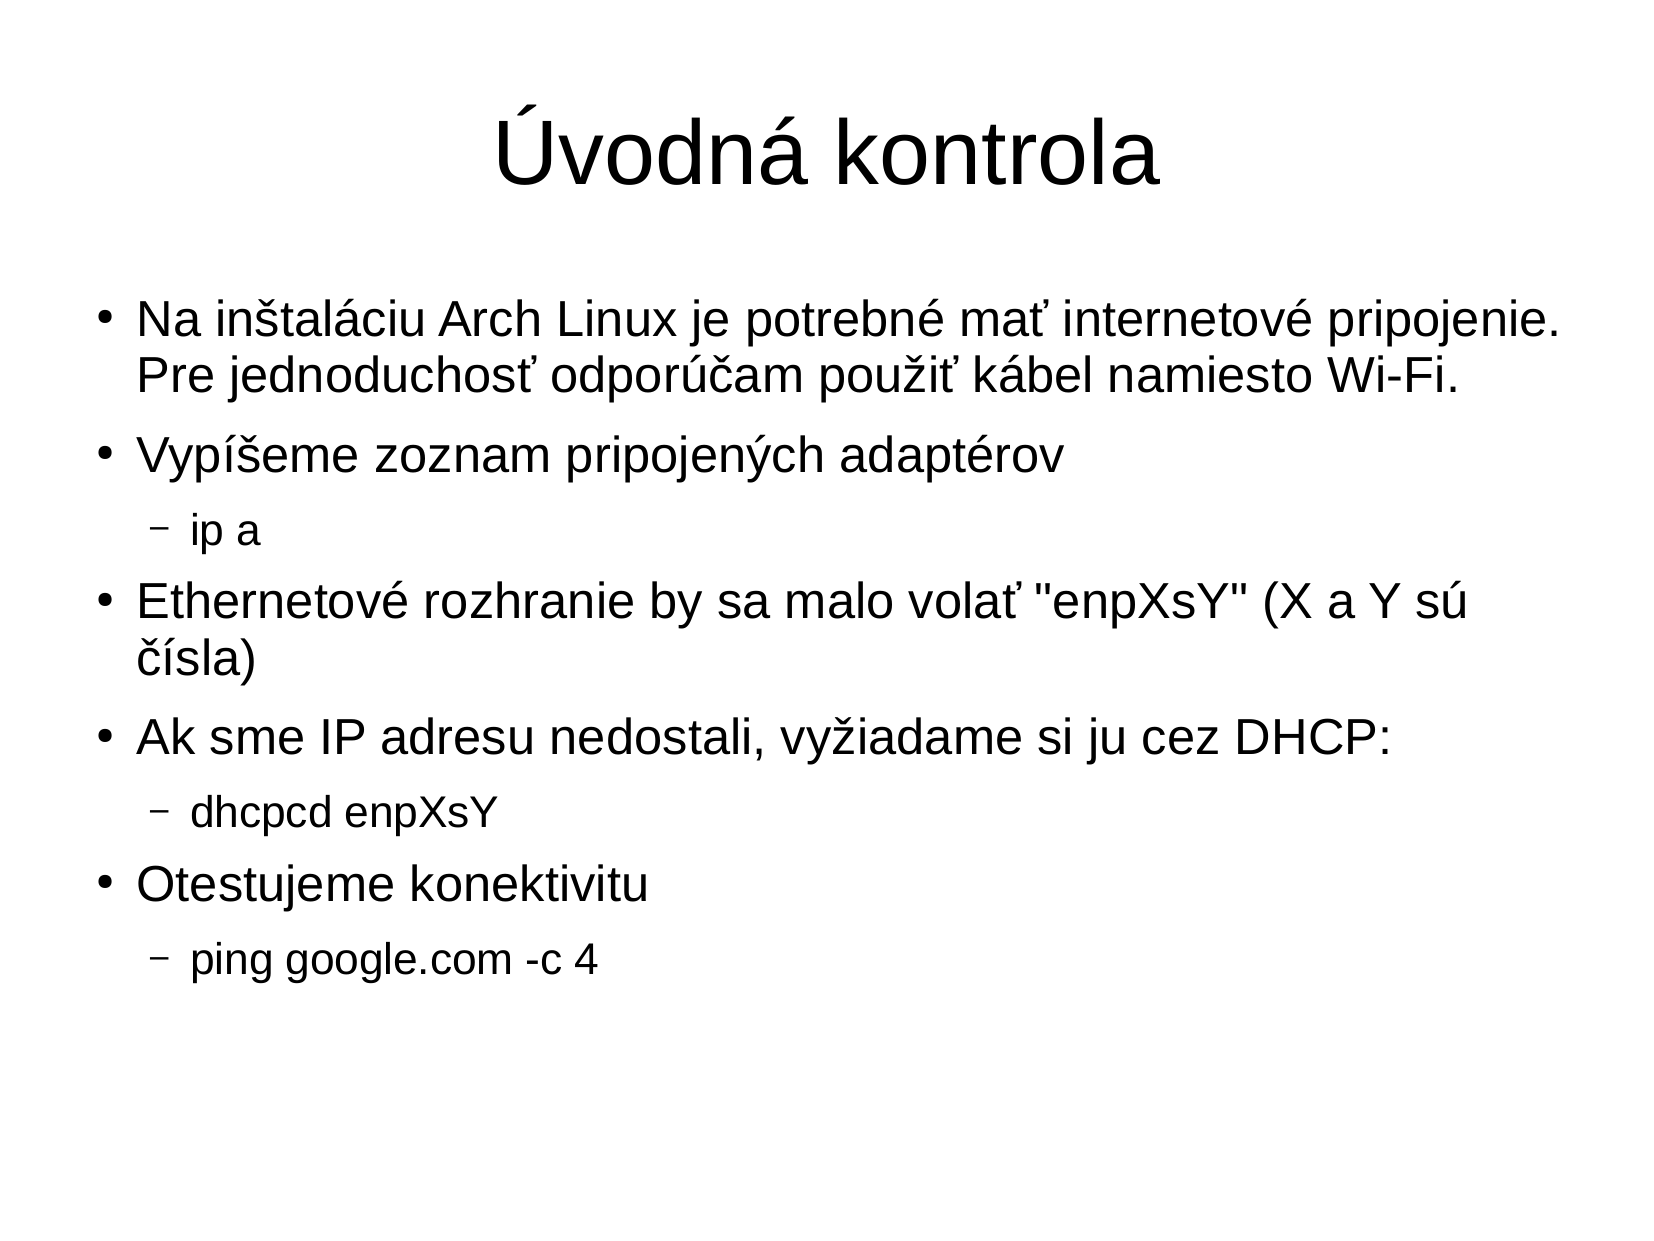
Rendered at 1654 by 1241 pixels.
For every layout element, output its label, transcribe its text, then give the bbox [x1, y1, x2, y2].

title Úvodná kontrola [82, 49, 1571, 257]
list Na inštaláciu Arch Linux je potrebné mať internetové pripojenie. Pre jednoduchosť odporúčam použiť kábel namiesto Wi-Fi. Vypíšeme zoznam pripojených adaptérov ip a Ethernetové rozhranie by sa malo volať "enpXsY" (X a Y sú čísla) Ak sme IP adresu nedostali, vyžiadame si ju cez DHCP: dhcpcd enpXsY Otestujeme konektivitu ping google.com -c 4 [82, 290, 1571, 1010]
